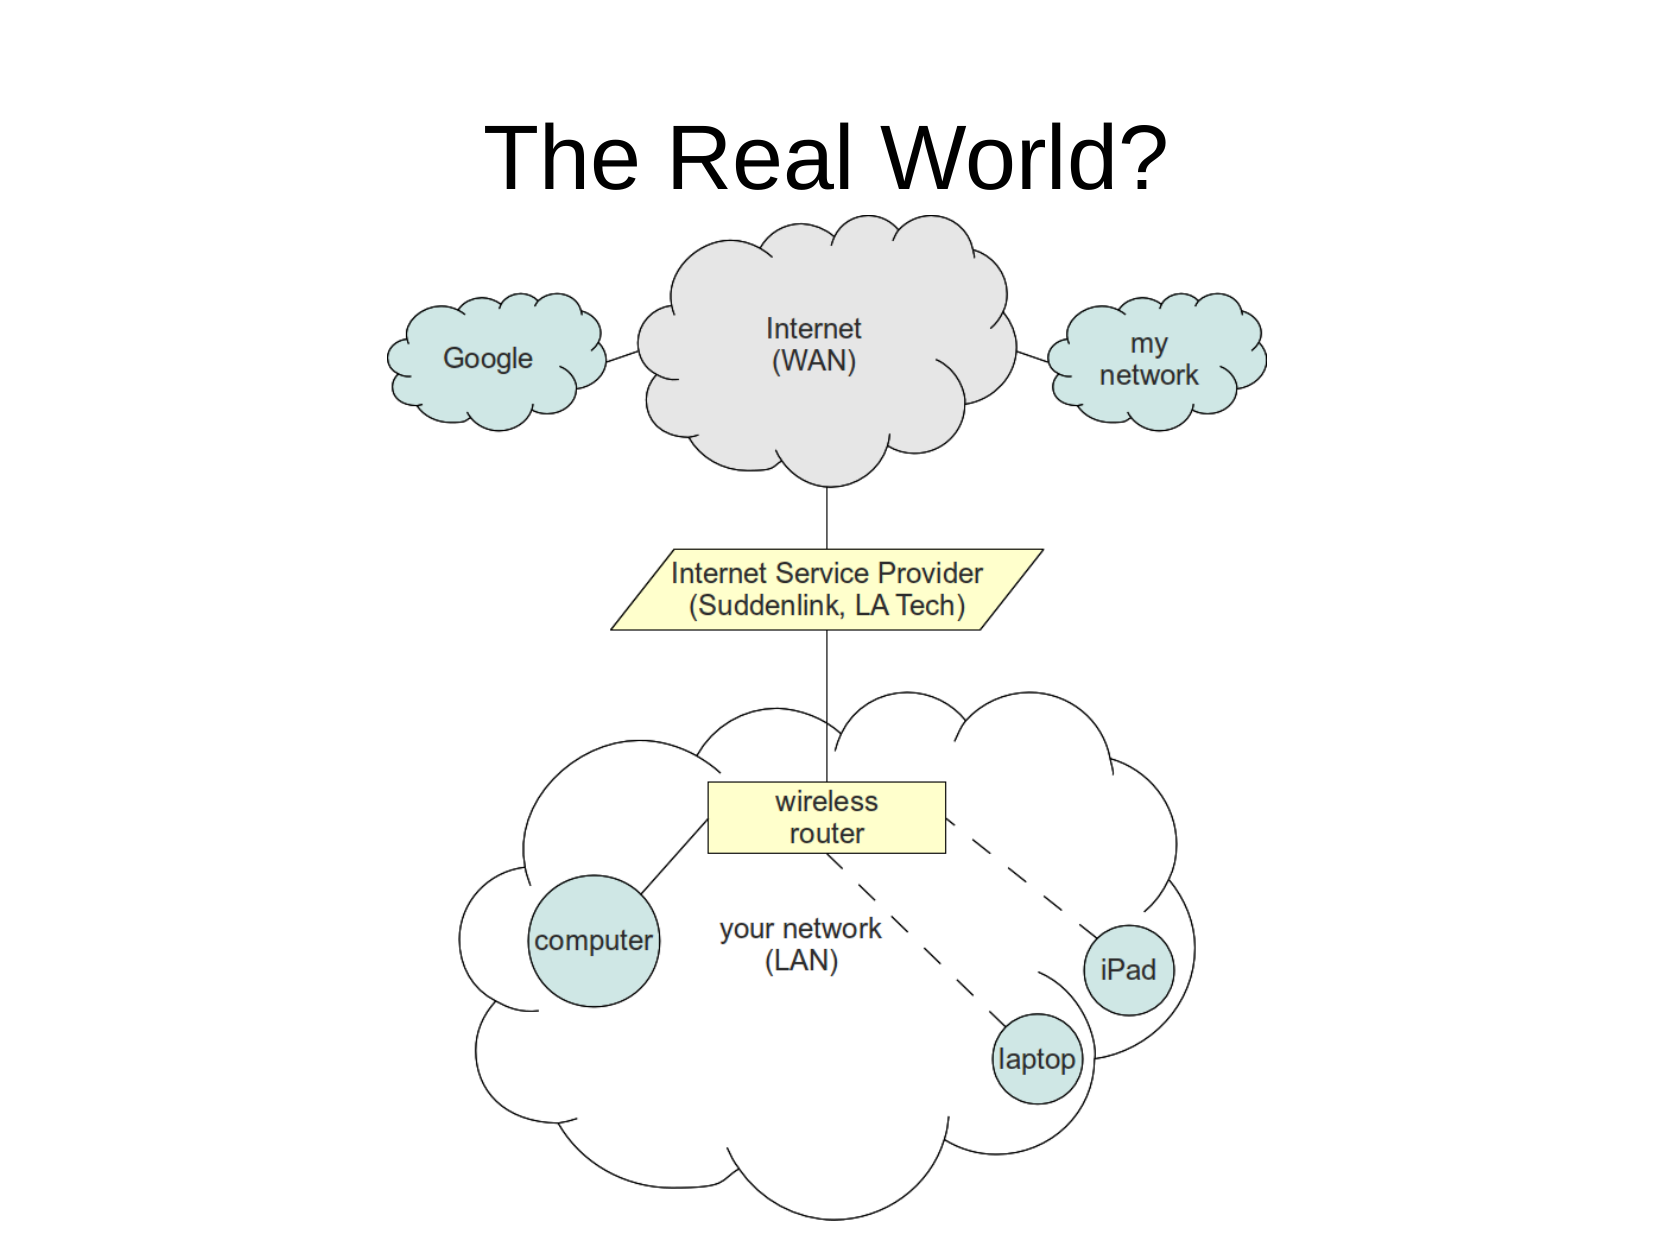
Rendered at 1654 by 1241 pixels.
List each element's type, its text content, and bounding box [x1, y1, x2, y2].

title The Real World? [82, 49, 1571, 257]
picture [387, 215, 1267, 1221]
